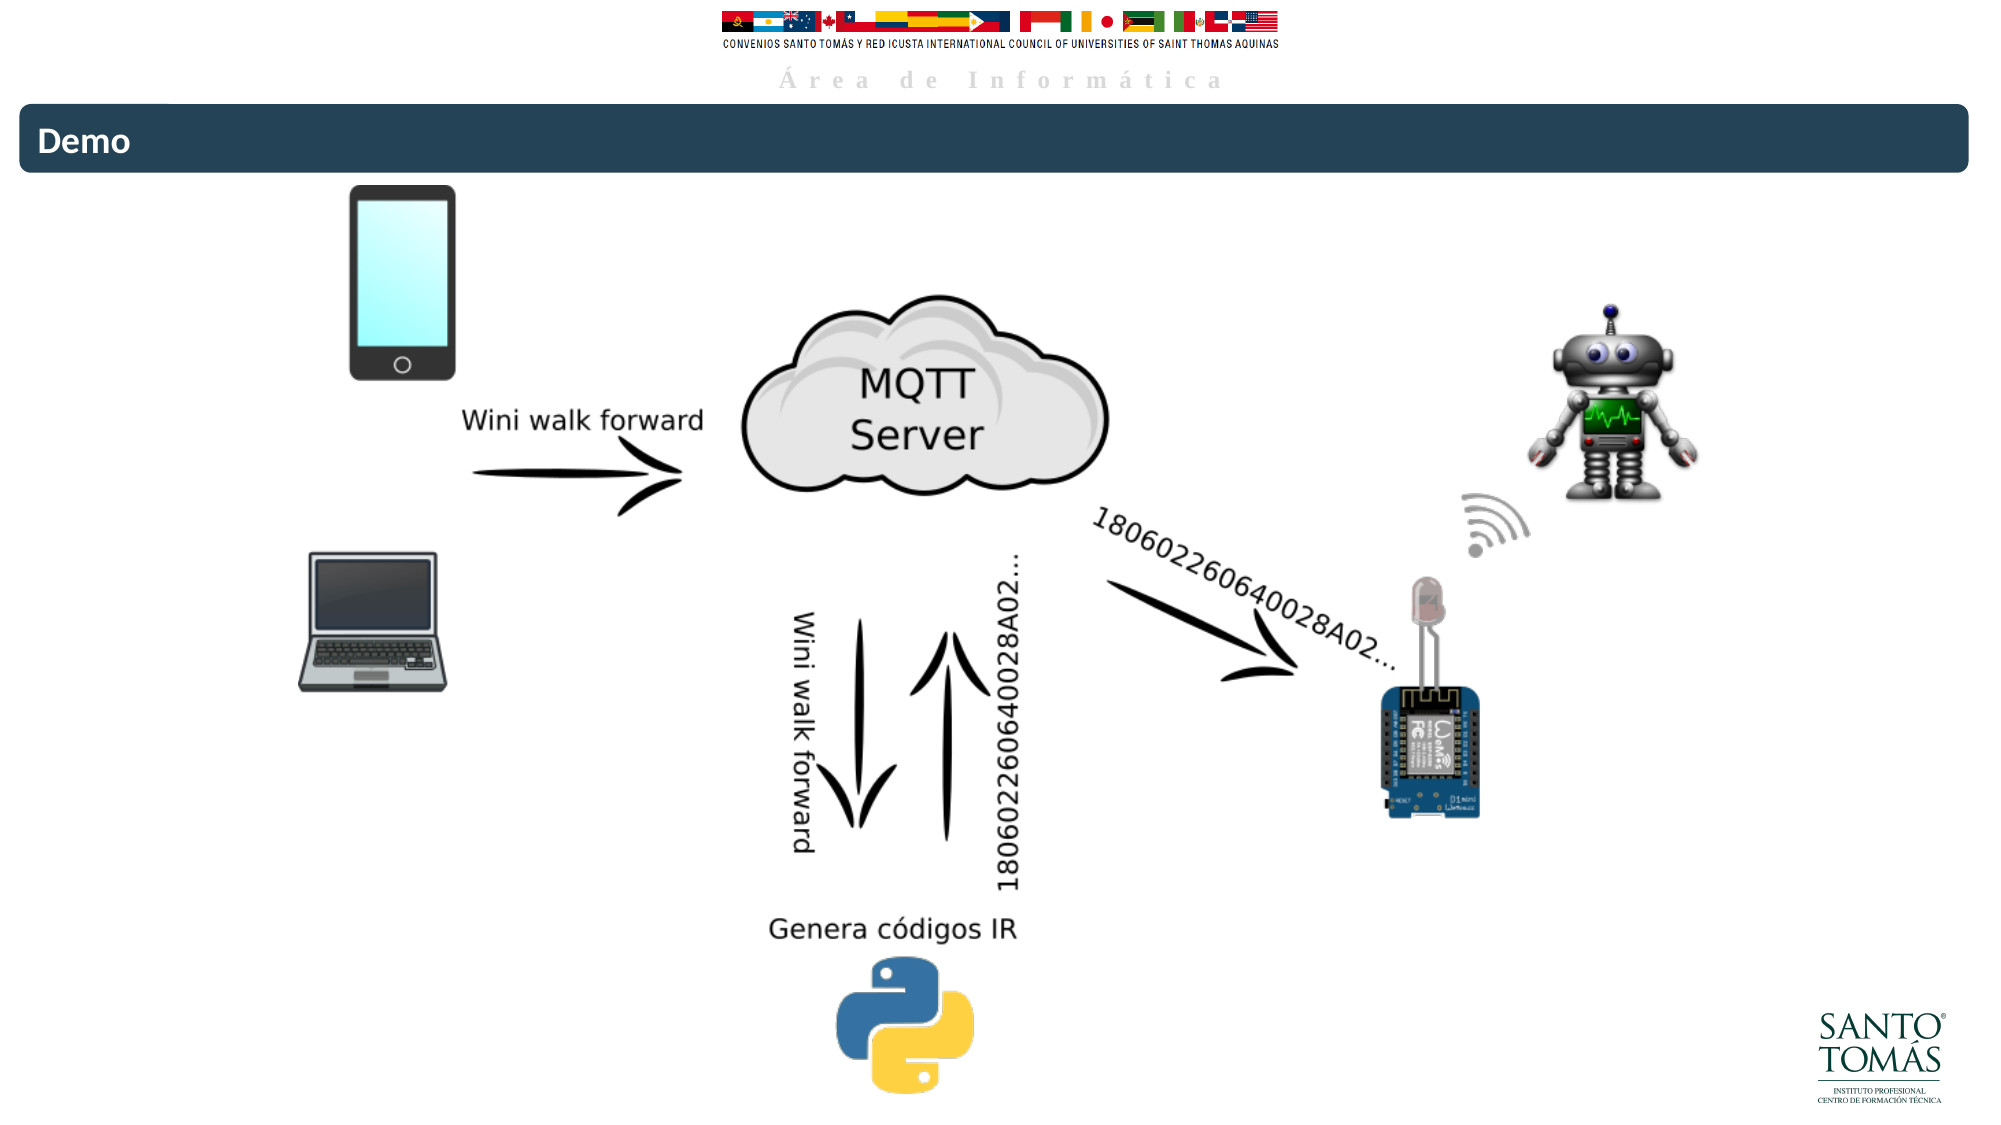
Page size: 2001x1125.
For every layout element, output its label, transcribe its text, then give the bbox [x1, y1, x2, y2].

picture [298, 185, 1702, 1094]
picture [1818, 1013, 1946, 1103]
text_box Demo [19, 103, 1969, 173]
text_box Área de Informática [645, 30, 1355, 104]
picture [719, 7, 1281, 55]
